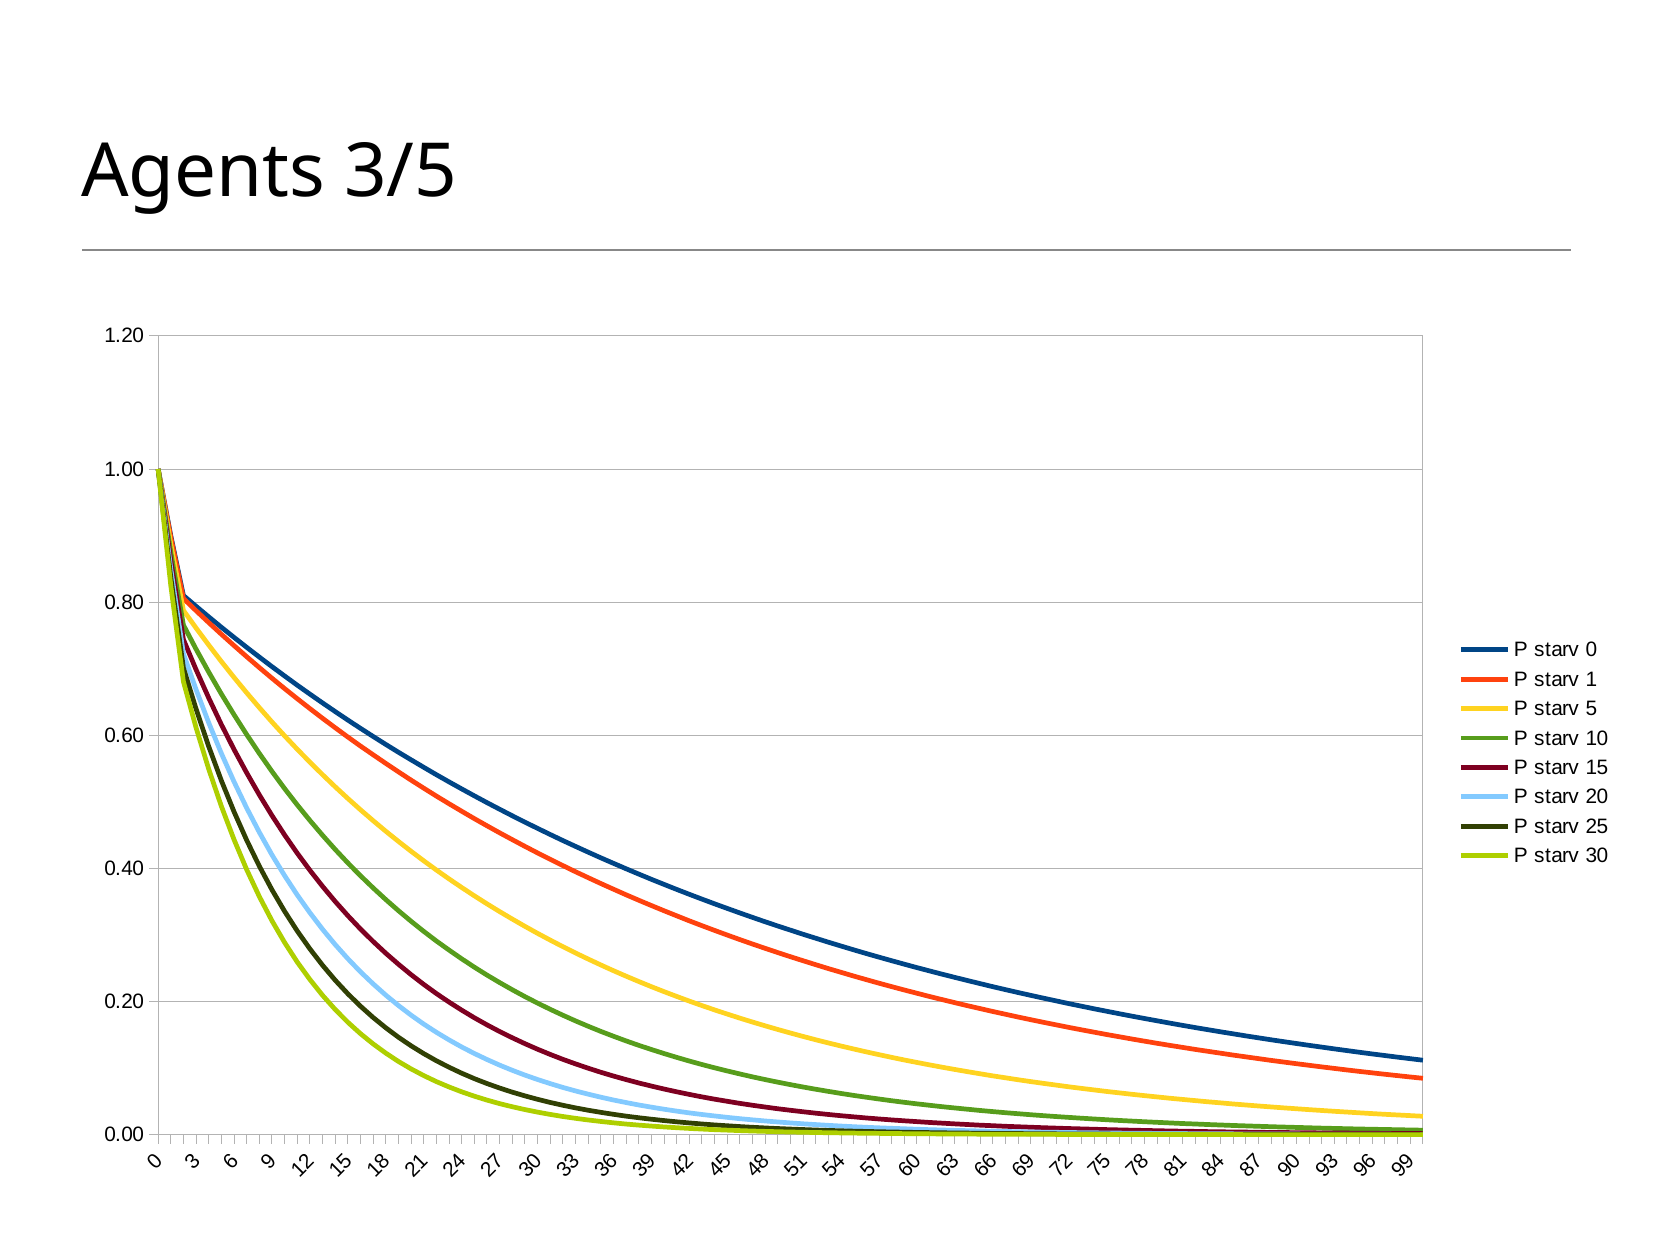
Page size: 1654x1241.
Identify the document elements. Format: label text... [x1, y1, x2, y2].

title Agents 3/5 [72, 41, 1582, 220]
chart [73, 306, 1628, 1200]
